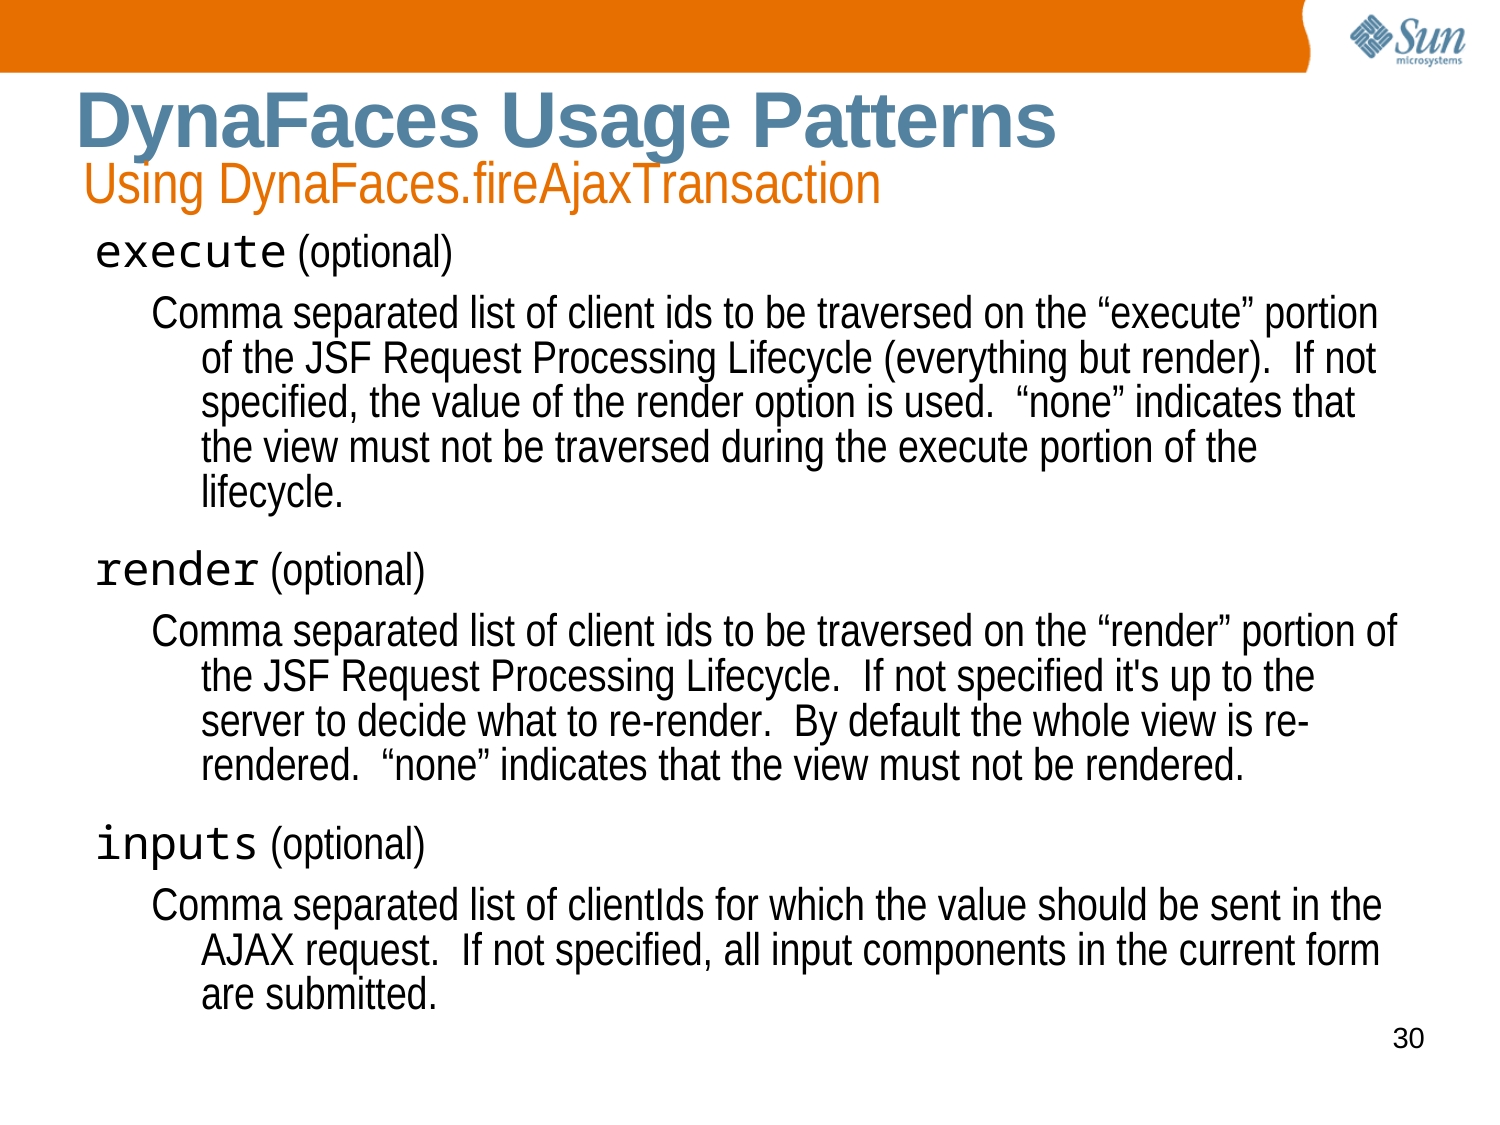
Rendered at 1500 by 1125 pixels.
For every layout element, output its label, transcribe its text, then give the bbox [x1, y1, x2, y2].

list execute (optional) Comma separated list of client ids to be traversed on the “execute” portion of the JSF Request Processing Lifecycle (everything but render). If not specified, the value of the render option is used. “none” indicates that the view must not be traversed during the execute portion of the lifecycle. render (optional) Comma separated list of client ids to be traversed on the “render” portion of the JSF Request Processing Lifecycle. If not specified it's up to the server to decide what to re-render. By default the whole view is re-rendered. “none” indicates that the view must not be rendered. inputs (optional) Comma separated list of clientIds for which the value should be sent in the AJAX request. If not specified, all input components in the current form are submitted. [75, 224, 1412, 1056]
title DynaFaces Usage Patterns [75, 83, 1437, 188]
picture [0, 0, 1500, 75]
text_box Using DynaFaces.fireAjaxTransaction [83, 157, 1351, 224]
